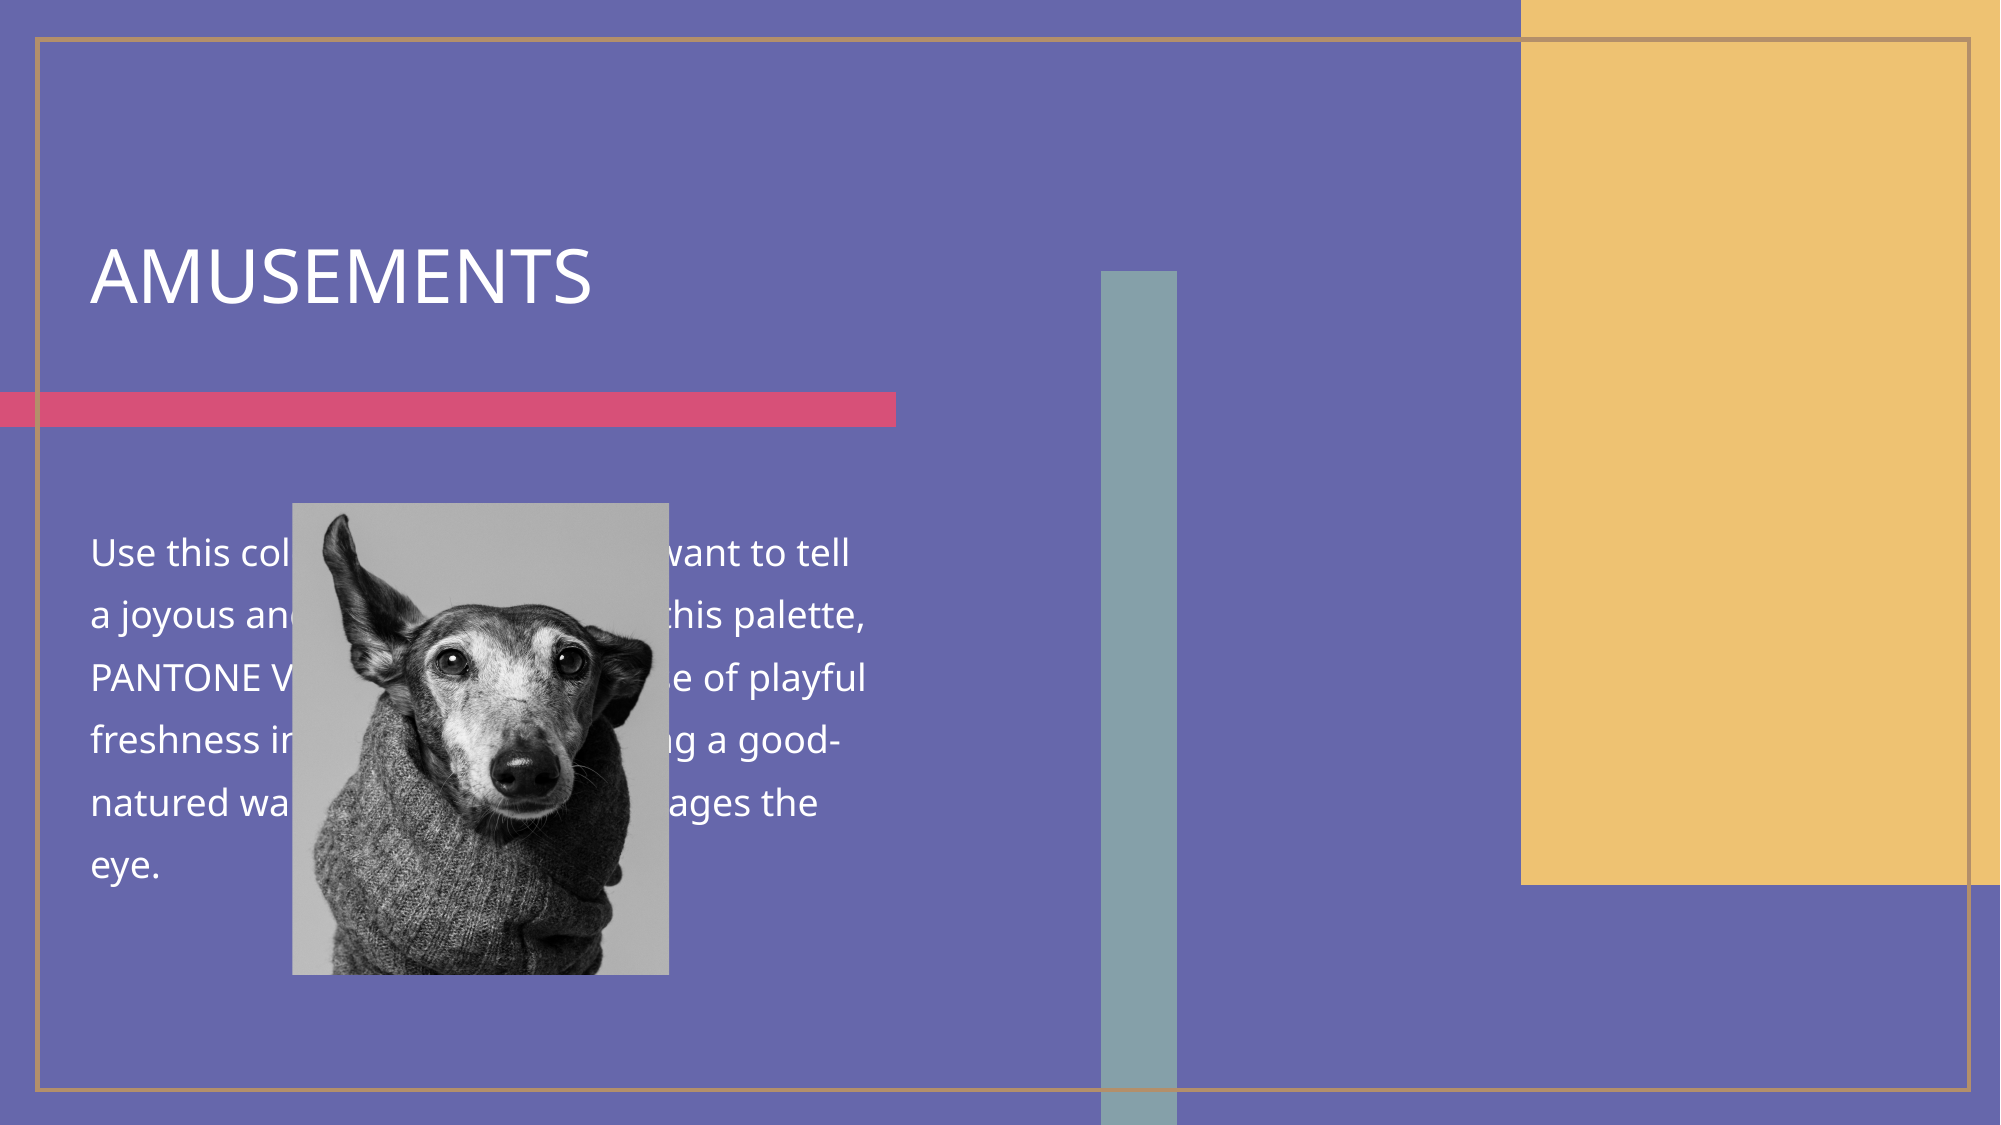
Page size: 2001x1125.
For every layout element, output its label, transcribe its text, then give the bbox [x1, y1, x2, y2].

picture [1177, 75, 1927, 1125]
list Use this color palette when you want to tell a joyous and whimsical story. In this palette, PANTONE Very Peri injects a sense of playful freshness into the design, exuding a good-natured warmth that quickly engages the eye. [75, 503, 887, 976]
title AMUSEMENTS [75, 149, 995, 408]
